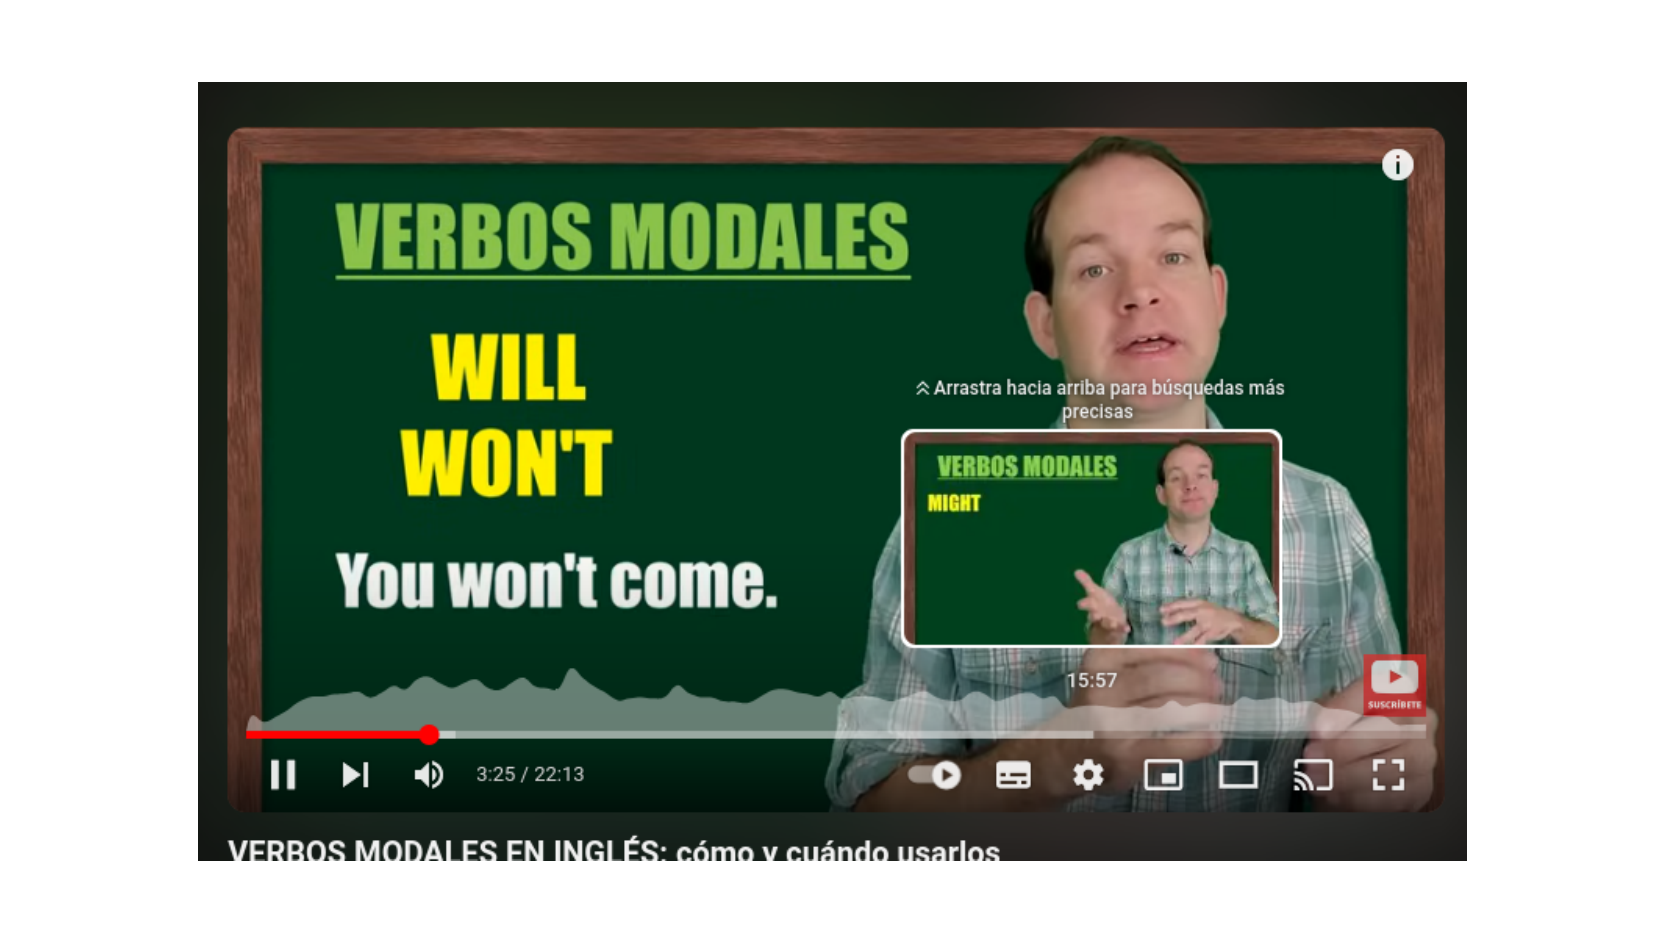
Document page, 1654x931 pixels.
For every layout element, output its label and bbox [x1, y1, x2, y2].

picture [198, 82, 1467, 861]
